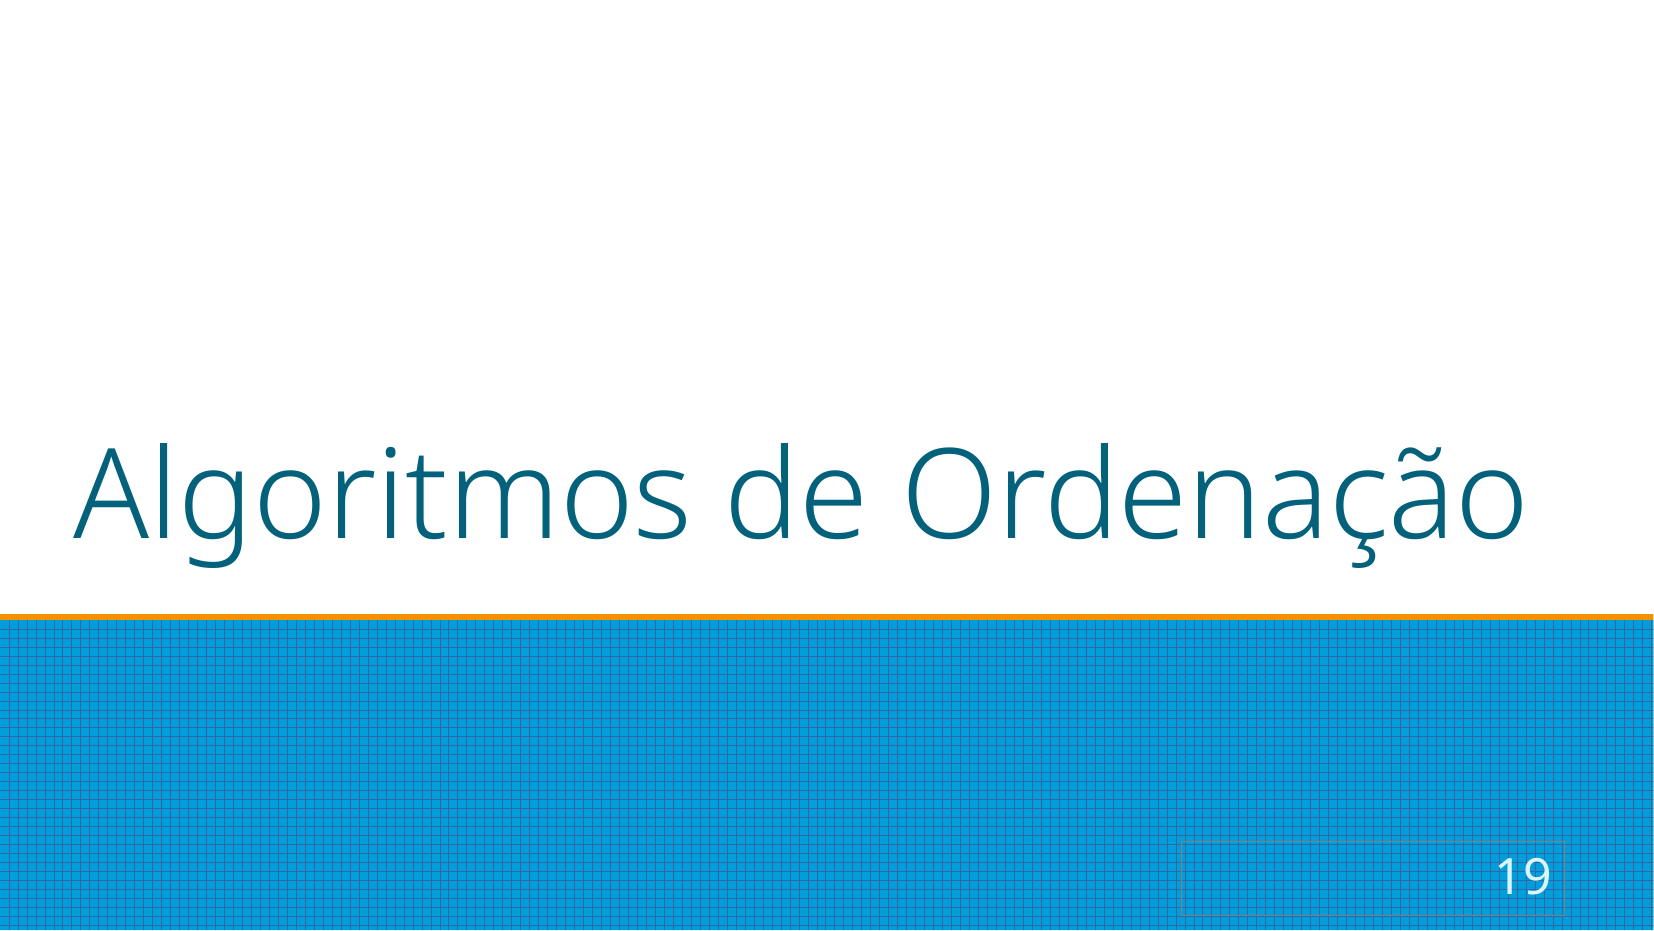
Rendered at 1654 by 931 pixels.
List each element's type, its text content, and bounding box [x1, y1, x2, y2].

title Algoritmos de Ordenação [73, 44, 1551, 576]
